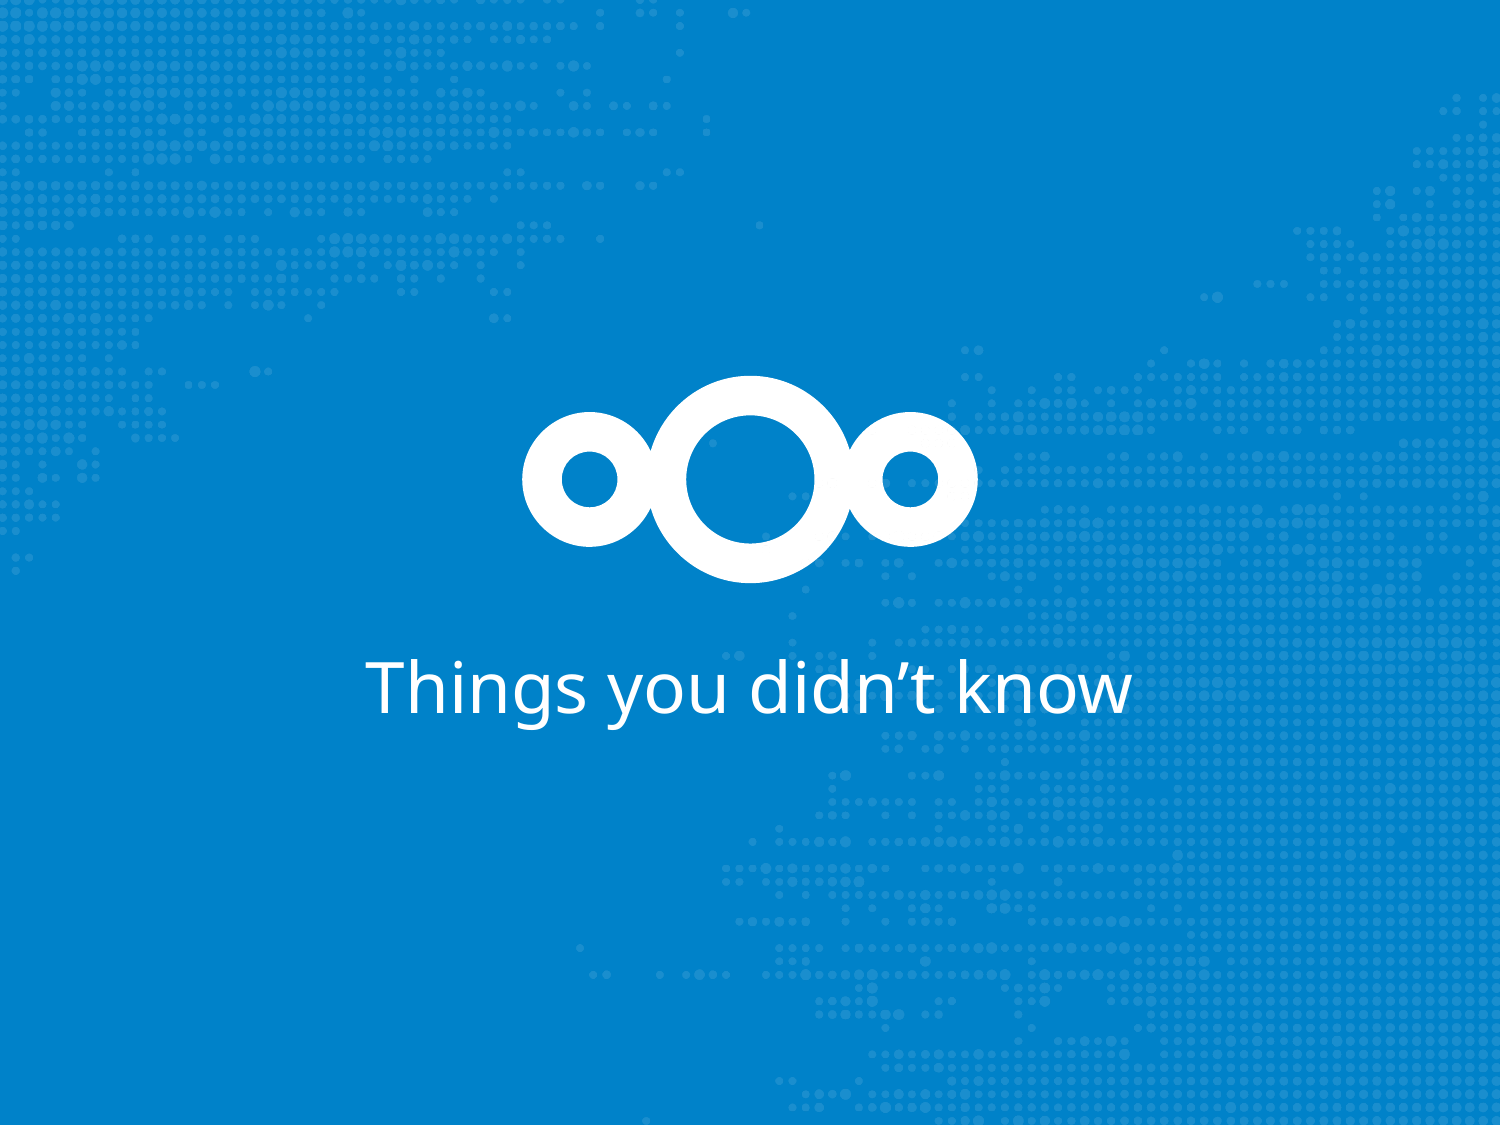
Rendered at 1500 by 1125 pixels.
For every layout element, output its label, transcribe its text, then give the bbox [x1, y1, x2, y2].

title Things you didn’t know [74, 591, 1425, 780]
